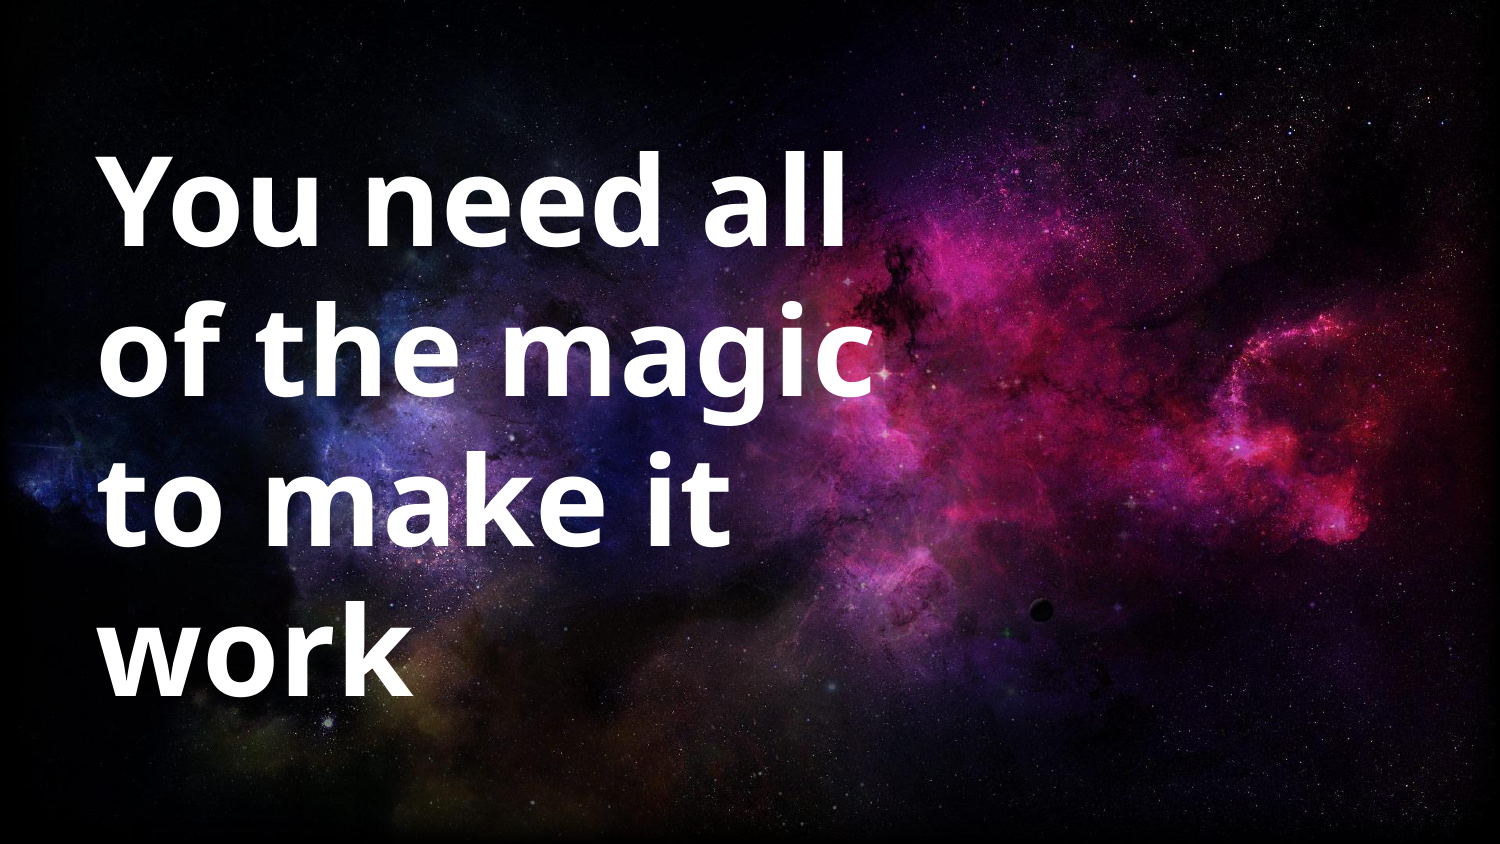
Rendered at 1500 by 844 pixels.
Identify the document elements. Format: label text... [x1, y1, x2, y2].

picture [0, 0, 1500, 844]
title You need all of the magic to make it work [80, 86, 1003, 758]
